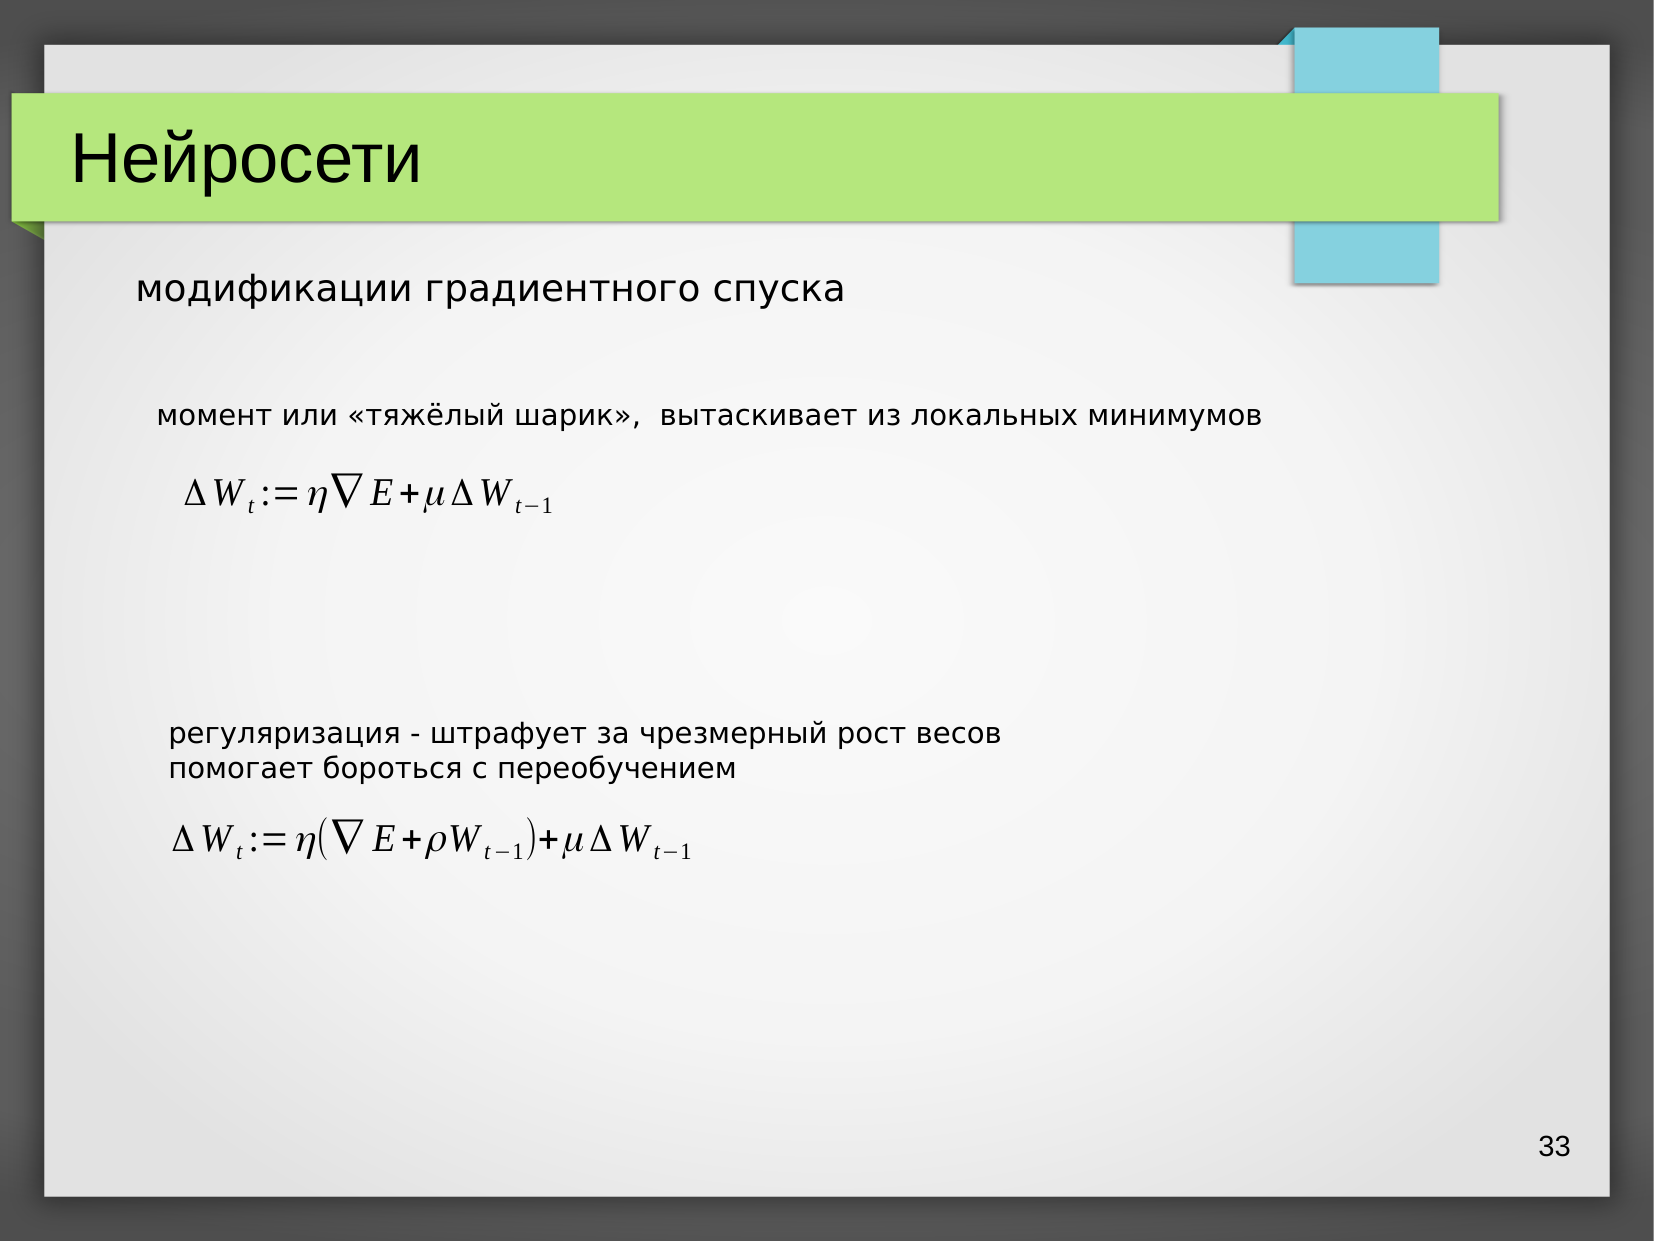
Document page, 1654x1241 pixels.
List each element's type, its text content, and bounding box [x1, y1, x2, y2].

text_box модификации градиентного спуска [120, 259, 993, 318]
picture [0, 0, 1654, 1241]
chart [177, 472, 559, 522]
text_box момент или «тяжёлый шарик», вытаскивает из локальных минимумов [141, 390, 1489, 449]
chart [165, 814, 698, 867]
title Нейросети [70, 118, 1205, 199]
text_box регуляризация - штрафует за чрезмерный рост весов помогает бороться с переобучением [153, 709, 1158, 793]
